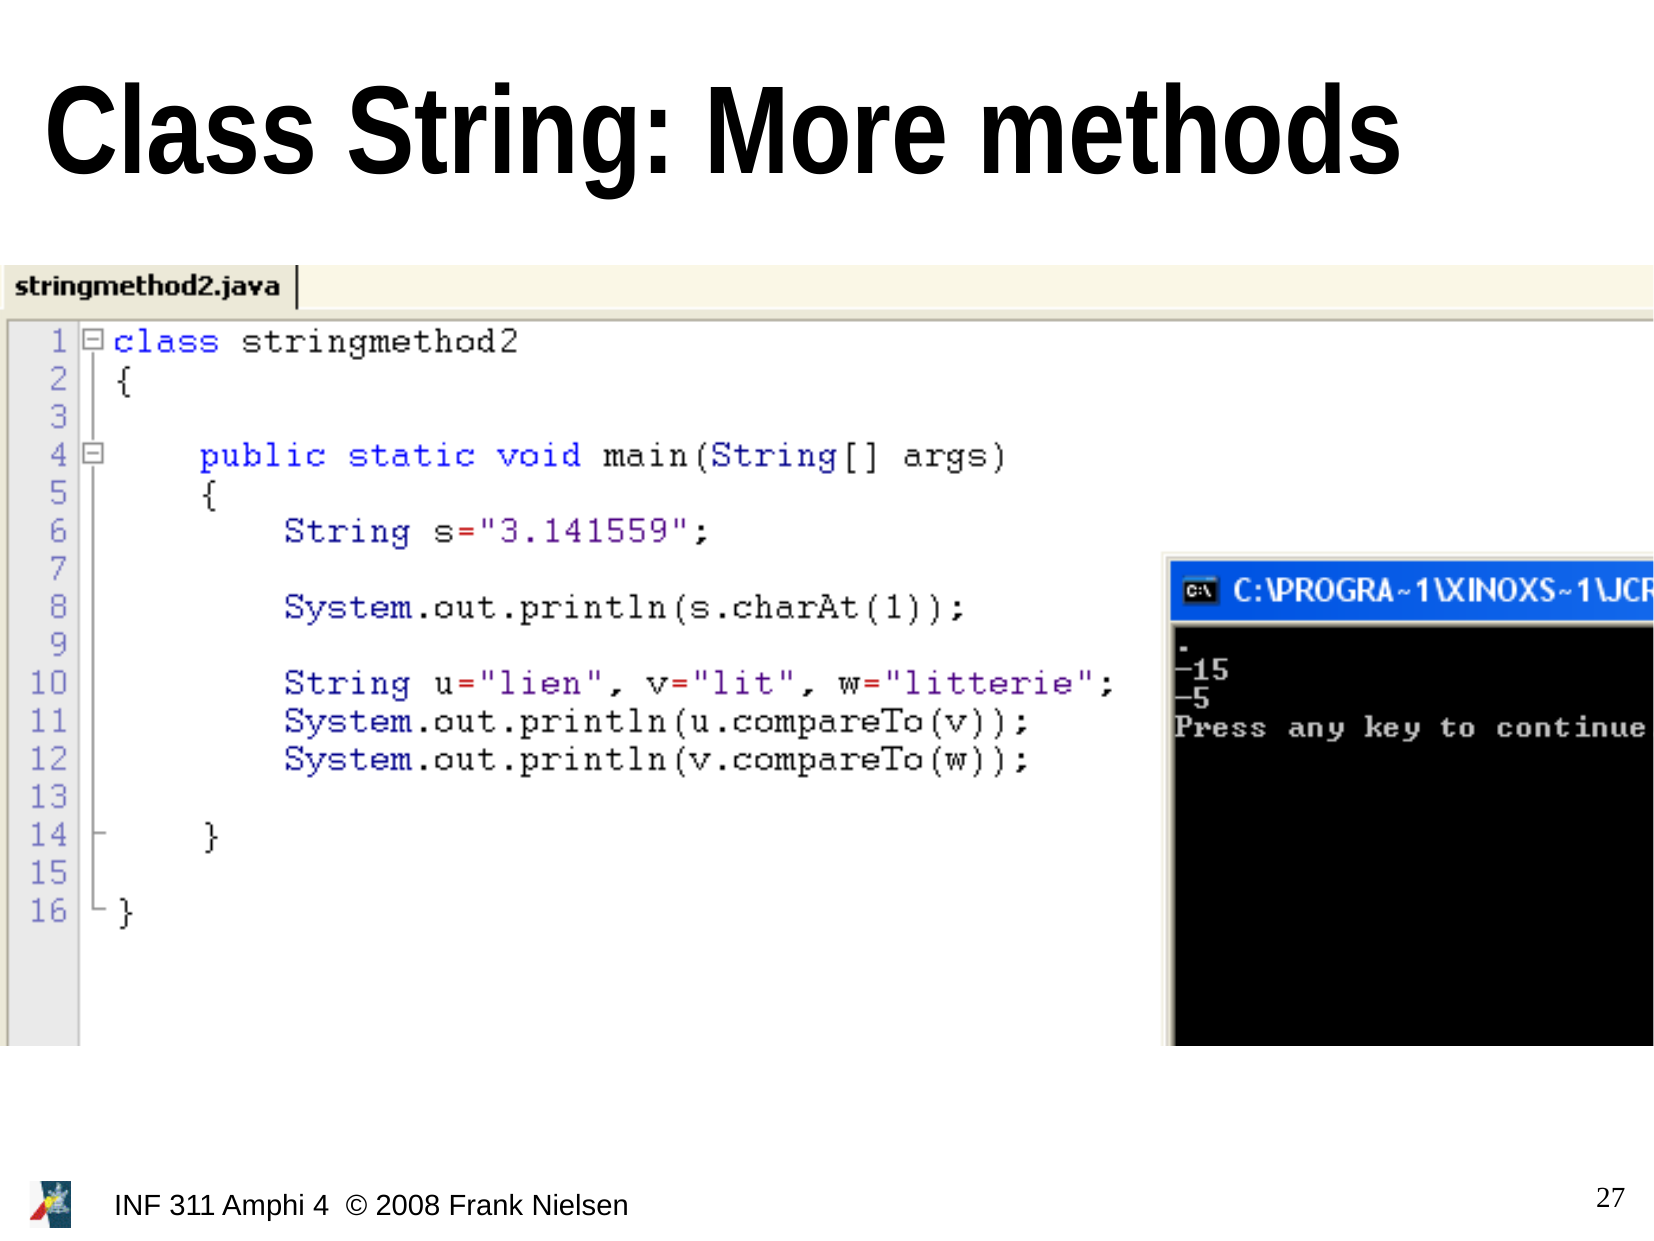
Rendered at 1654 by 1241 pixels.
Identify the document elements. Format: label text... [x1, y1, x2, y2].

picture [29, 1181, 71, 1228]
picture [0, 265, 1654, 1046]
text_box Class String: More methods [29, 49, 1420, 207]
